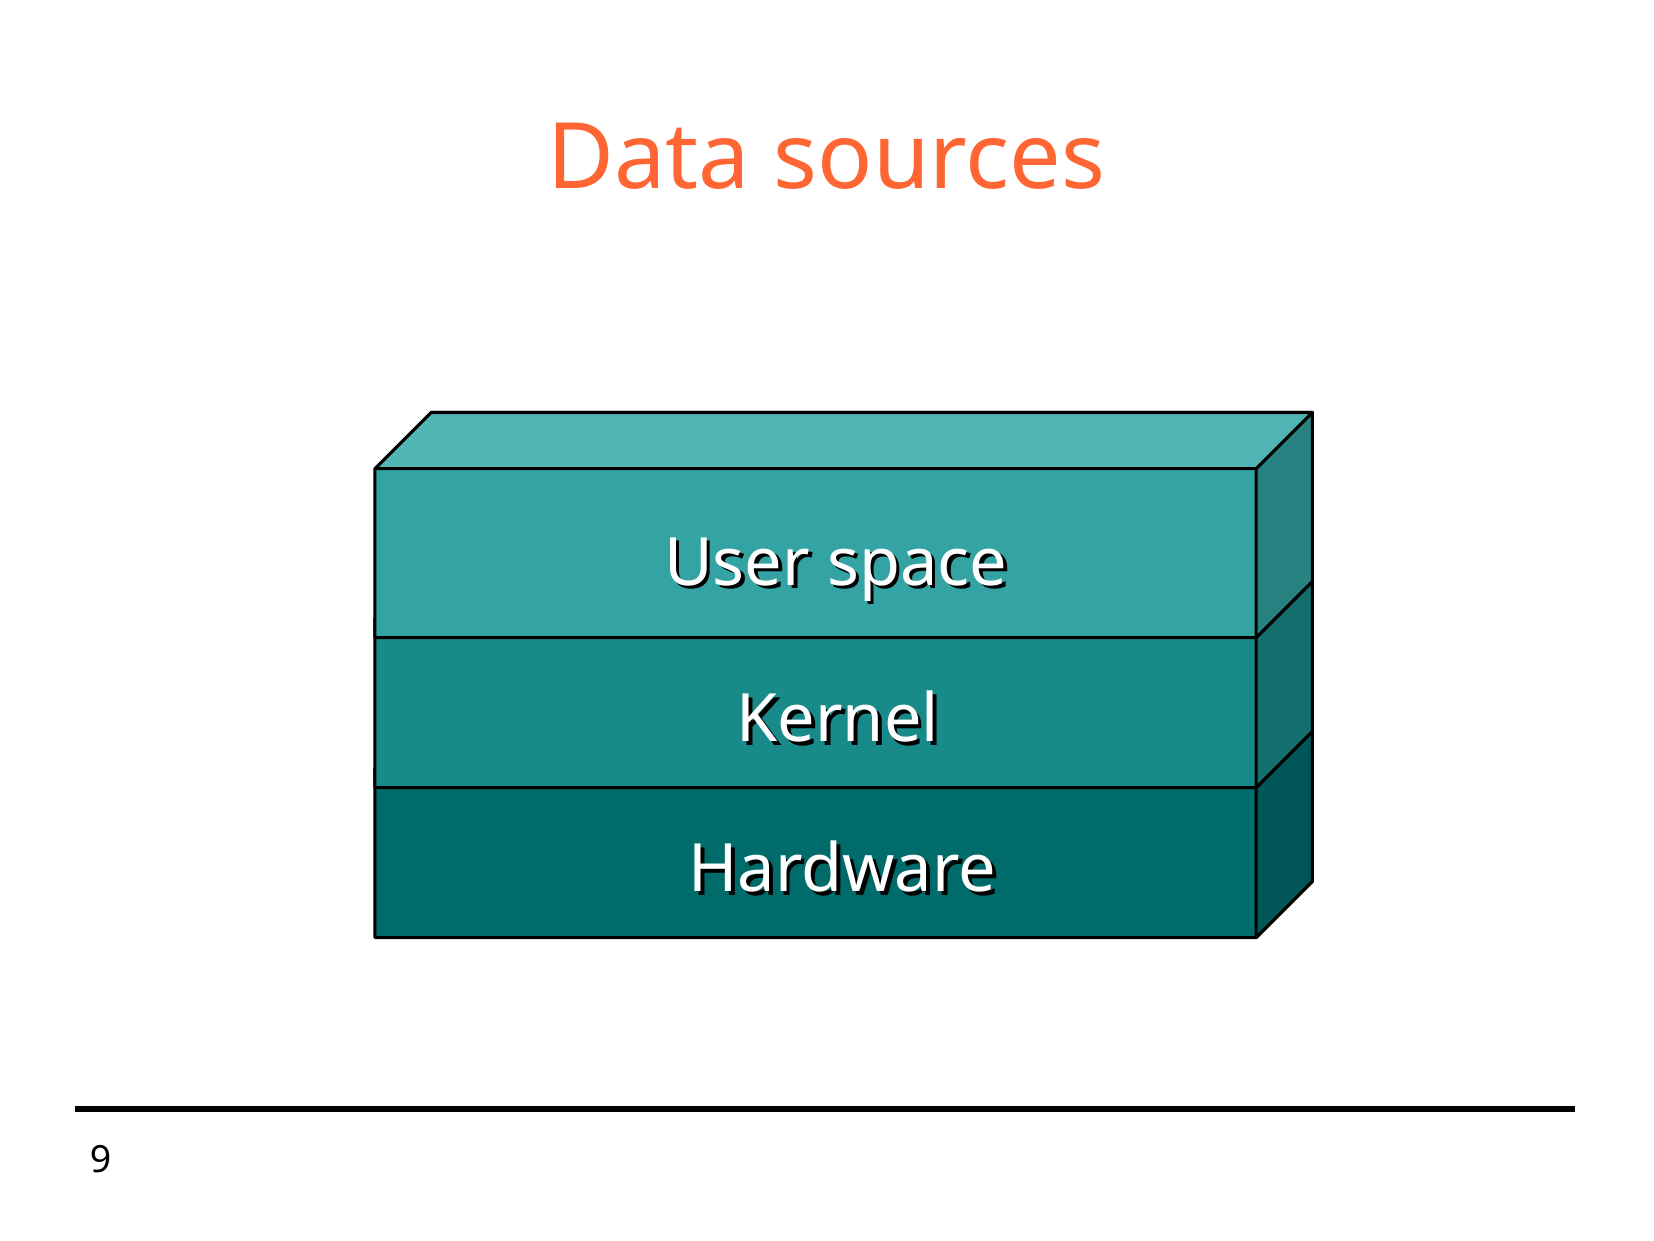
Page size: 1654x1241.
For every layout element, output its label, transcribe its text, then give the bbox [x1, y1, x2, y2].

text_box [374, 412, 1313, 938]
text_box User space [649, 506, 1017, 608]
text_box Kernel [721, 663, 944, 765]
title Data sources [82, 49, 1571, 257]
text_box Hardware [673, 813, 993, 915]
